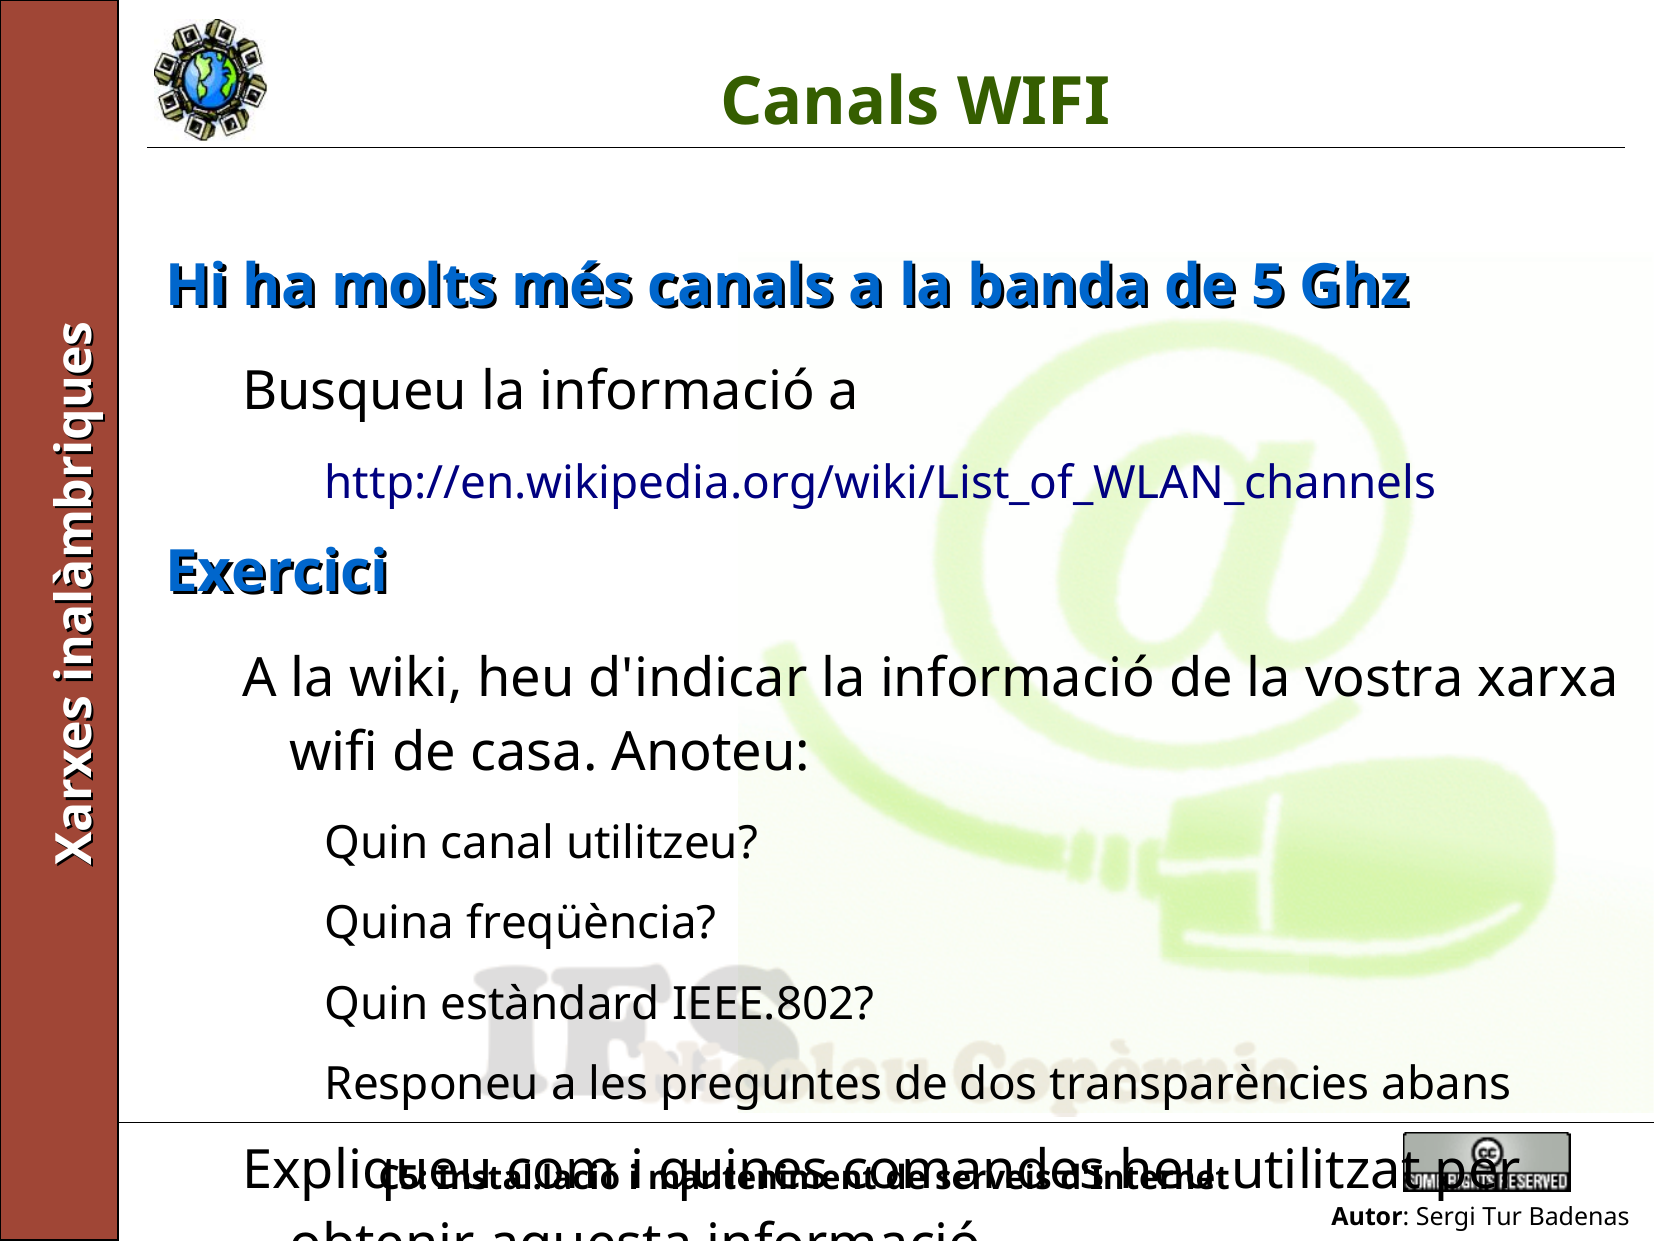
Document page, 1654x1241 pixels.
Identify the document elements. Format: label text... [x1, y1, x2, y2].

picture [740, 1078, 753, 1096]
picture [1195, 1087, 1207, 1096]
picture [1415, 1078, 1428, 1096]
picture [714, 1078, 726, 1084]
picture [1241, 1078, 1253, 1084]
picture [1441, 1087, 1453, 1096]
title Canals WIFI [171, 56, 1654, 141]
picture [607, 1078, 619, 1084]
picture [1387, 1087, 1399, 1096]
picture [901, 1078, 914, 1096]
picture [1169, 1078, 1182, 1096]
picture [154, 19, 268, 142]
picture [769, 1078, 781, 1096]
list Hi ha molts més canals a la banda de 5 Ghz Busqueu la informació a http://en.wikipedia.org/wiki/List_of_WLAN_channels Exercici A la wiki, heu d'indicar la informació de la vostra xarxa wifi de casa. Anoteu: Quin canal utilitzeu? Quina freqüència? Quin estàndard IEEE.802? Responeu a les preguntes de dos transparències abans Expliqueu com i quines comandes heu utilitzat per obtenir aquesta informació. [147, 242, 1636, 1078]
picture [518, 1078, 530, 1096]
picture [1328, 1078, 1340, 1084]
picture [841, 1078, 853, 1084]
picture [492, 1078, 504, 1084]
picture [929, 1078, 941, 1084]
picture [1443, 1162, 1459, 1185]
picture [466, 252, 1654, 1117]
picture [1403, 1132, 1571, 1192]
picture [1091, 1087, 1103, 1096]
picture [966, 1078, 979, 1096]
picture [995, 1078, 1009, 1096]
picture [668, 1078, 681, 1096]
picture [557, 1087, 569, 1096]
